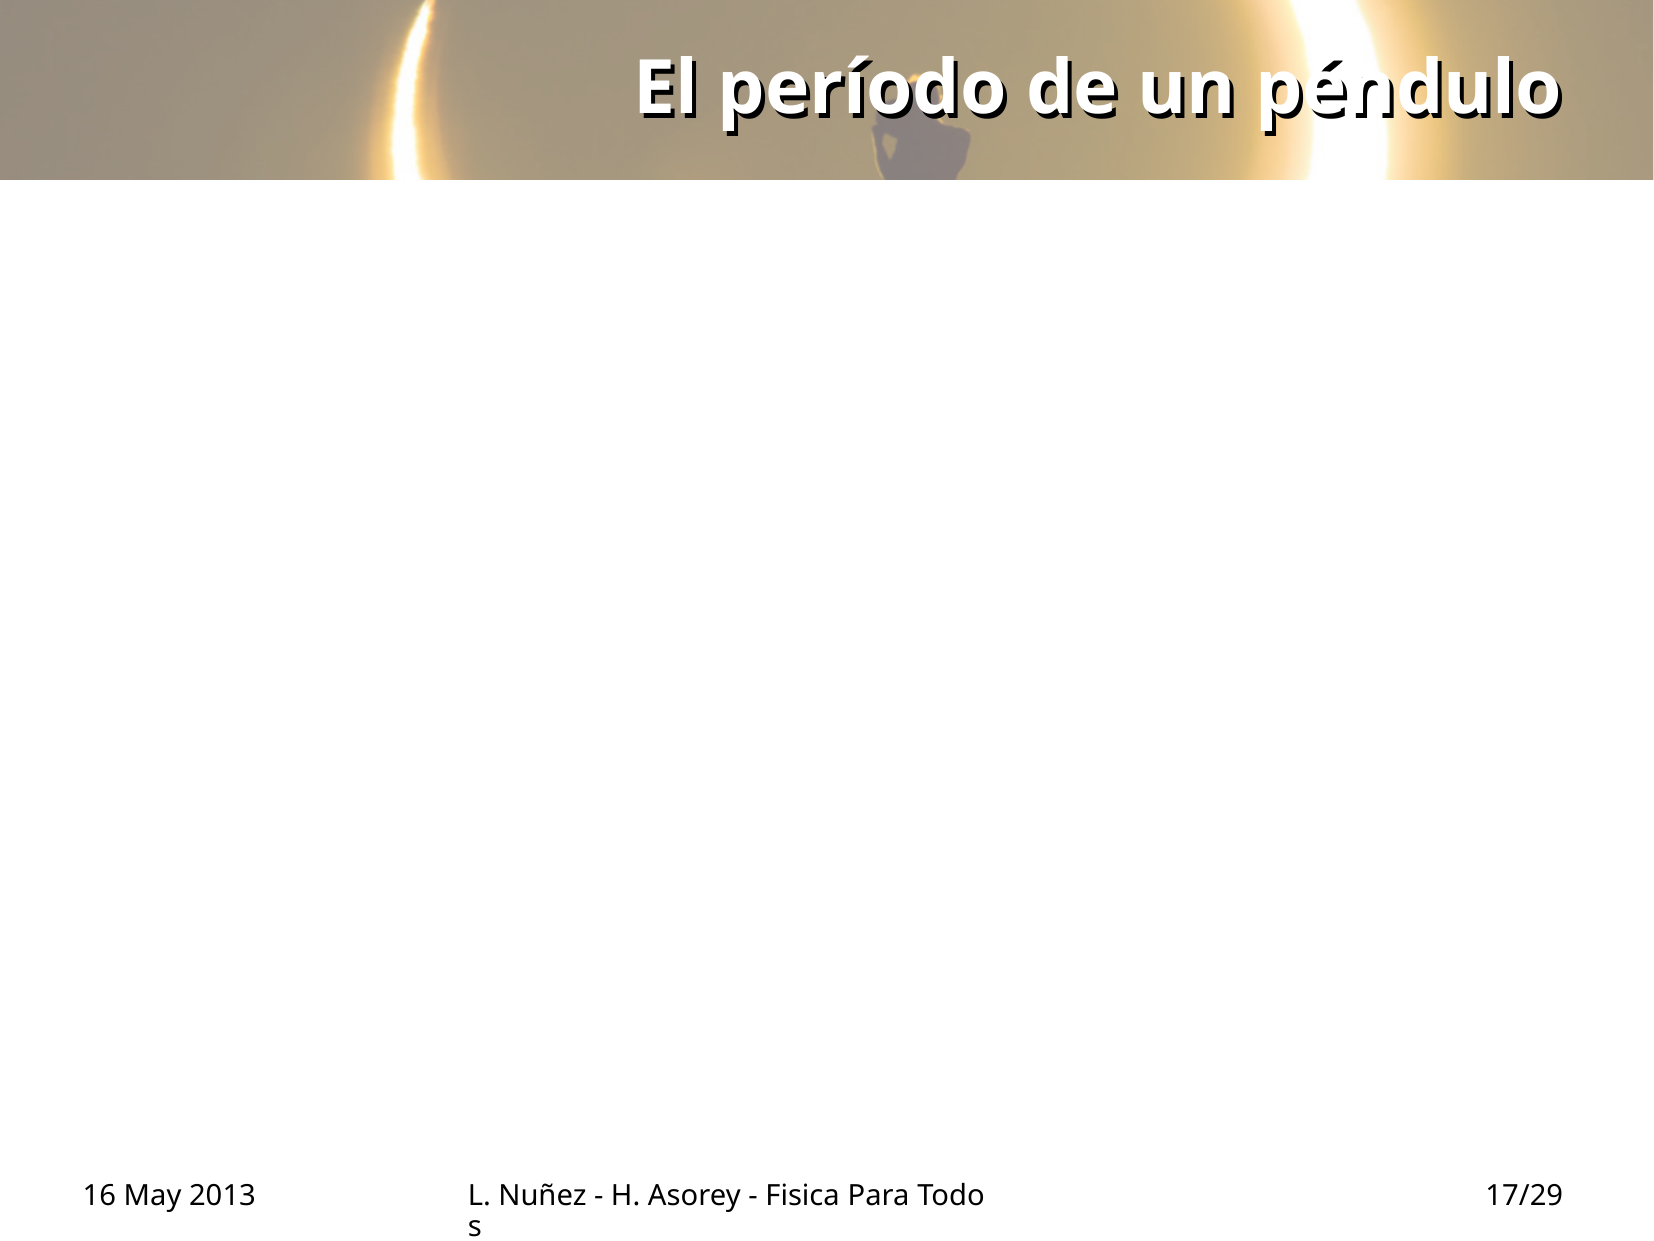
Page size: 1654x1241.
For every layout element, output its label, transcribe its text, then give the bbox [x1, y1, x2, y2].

title El período de un péndulo [75, 19, 1564, 151]
picture [0, 0, 1654, 180]
